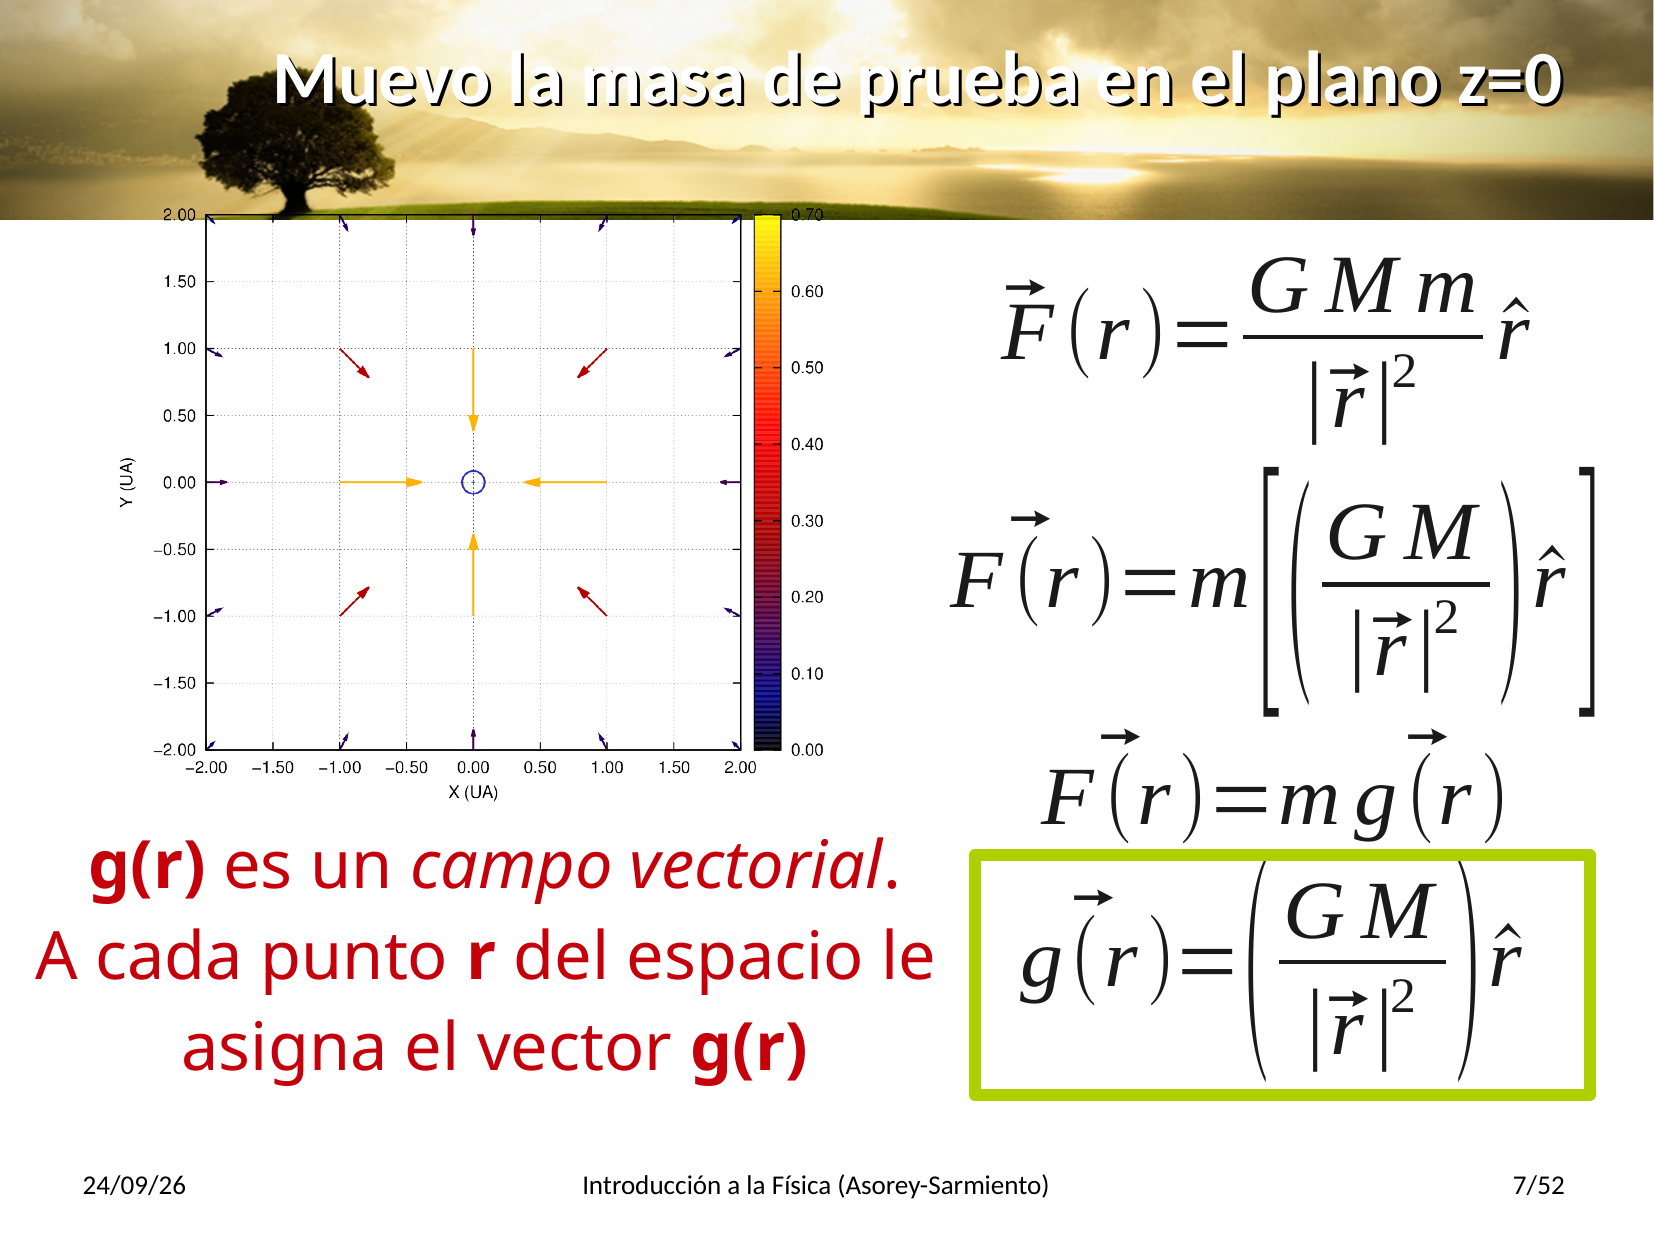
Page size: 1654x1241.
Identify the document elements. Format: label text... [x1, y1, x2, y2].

text_box g(r) es un campo vectorial. A cada punto r del espacio le asigna el vector g(r) [20, 810, 933, 1059]
picture [0, 0, 1654, 804]
chart [990, 238, 1542, 451]
chart [939, 462, 1607, 1087]
title Muevo la masa de prueba en el plano z=0 [75, 19, 1564, 151]
chart [981, 861, 1584, 1087]
